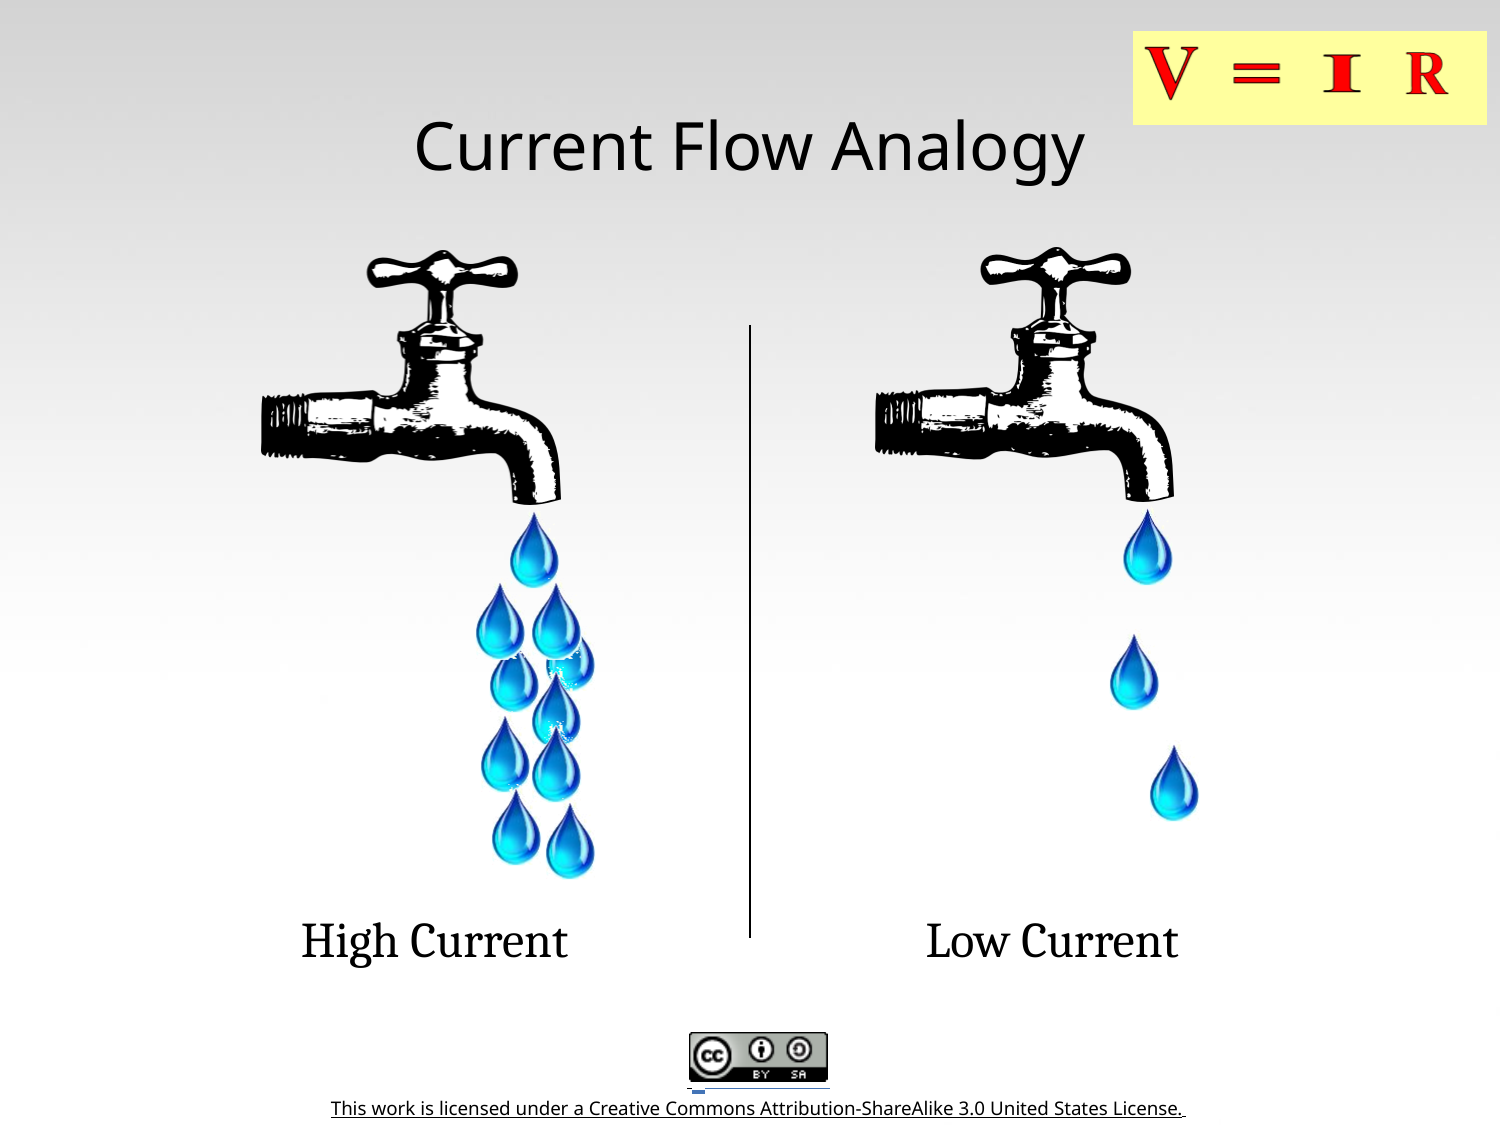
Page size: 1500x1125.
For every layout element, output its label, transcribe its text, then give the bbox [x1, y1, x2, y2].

text_box Low Current [870, 899, 1235, 975]
picture [0, 0, 1500, 1125]
title Current Flow Analogy [112, 50, 1388, 238]
text_box High Current [252, 899, 617, 975]
